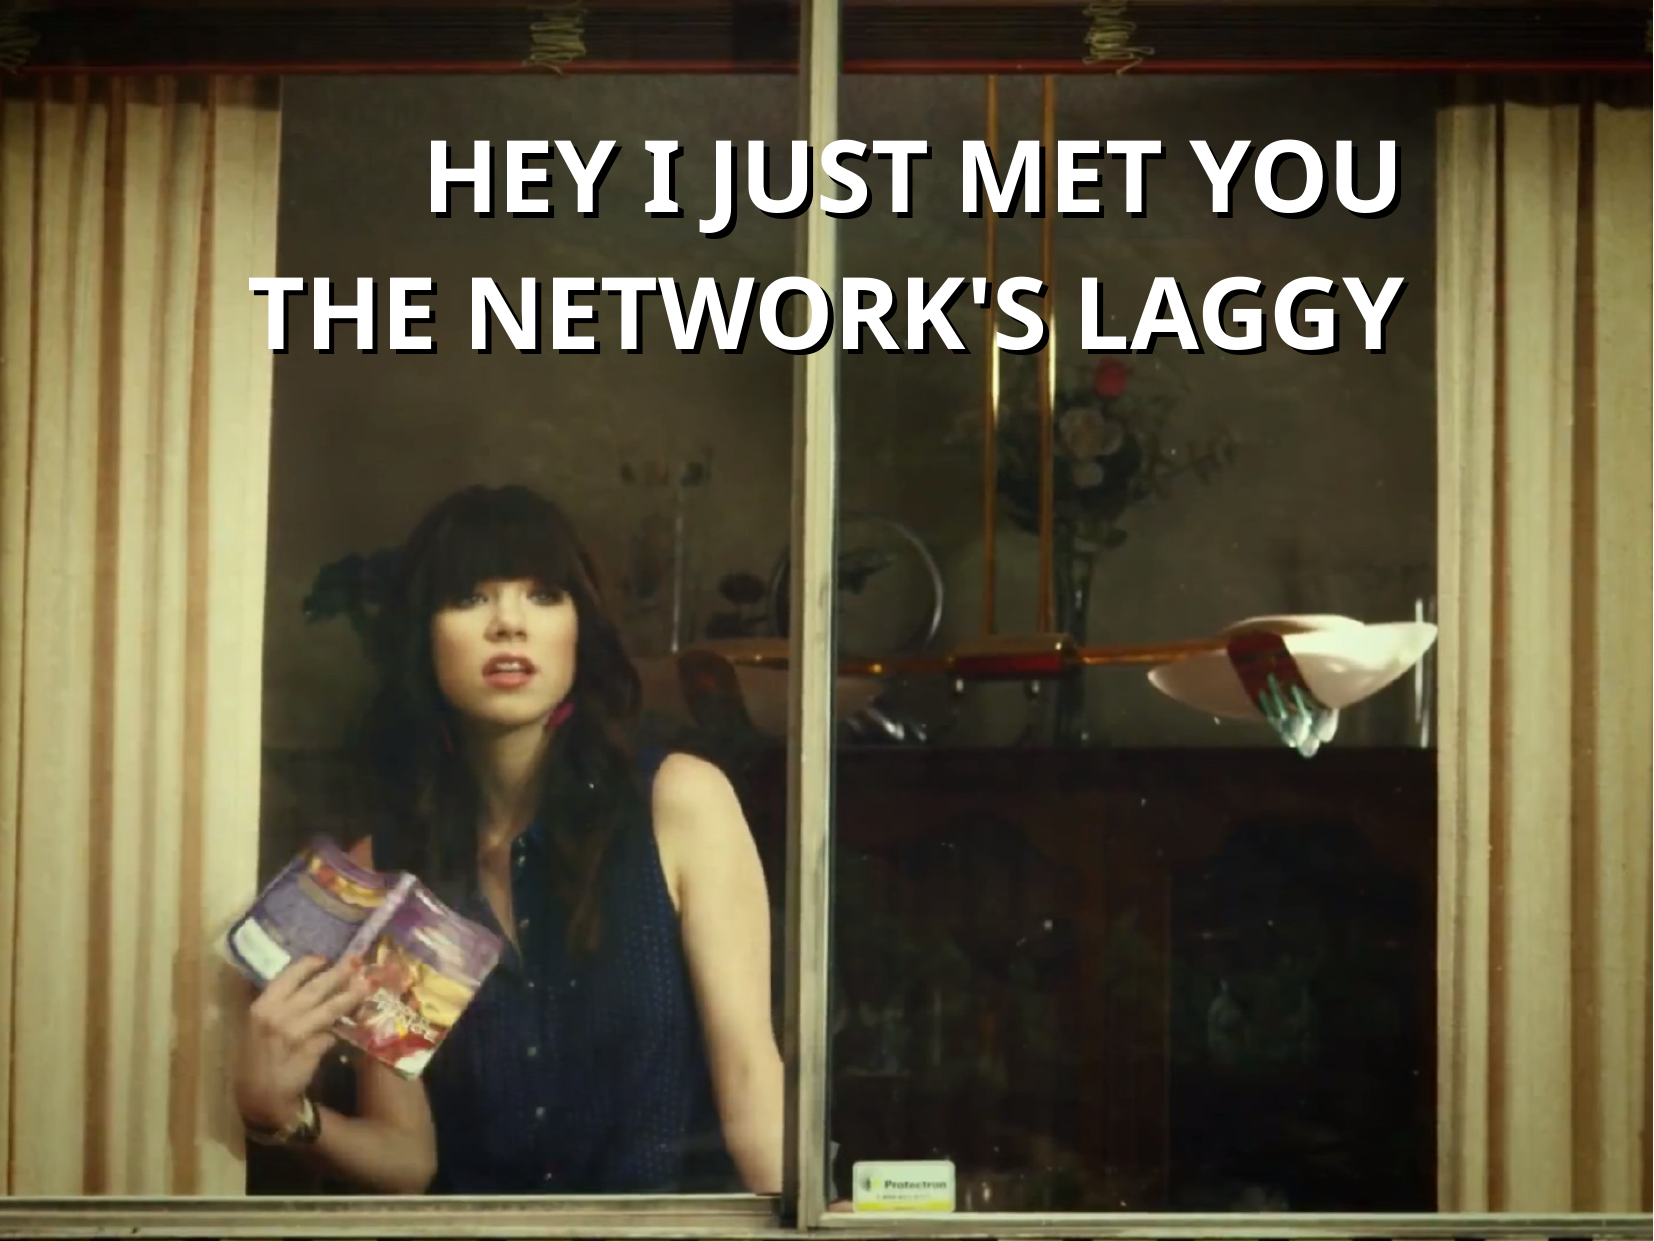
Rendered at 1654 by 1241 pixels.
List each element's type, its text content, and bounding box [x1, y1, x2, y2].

subtitle HEY I JUST MET YOU THE NETWORK'S LAGGY [0, 0, 1406, 496]
picture [0, 0, 1653, 1241]
